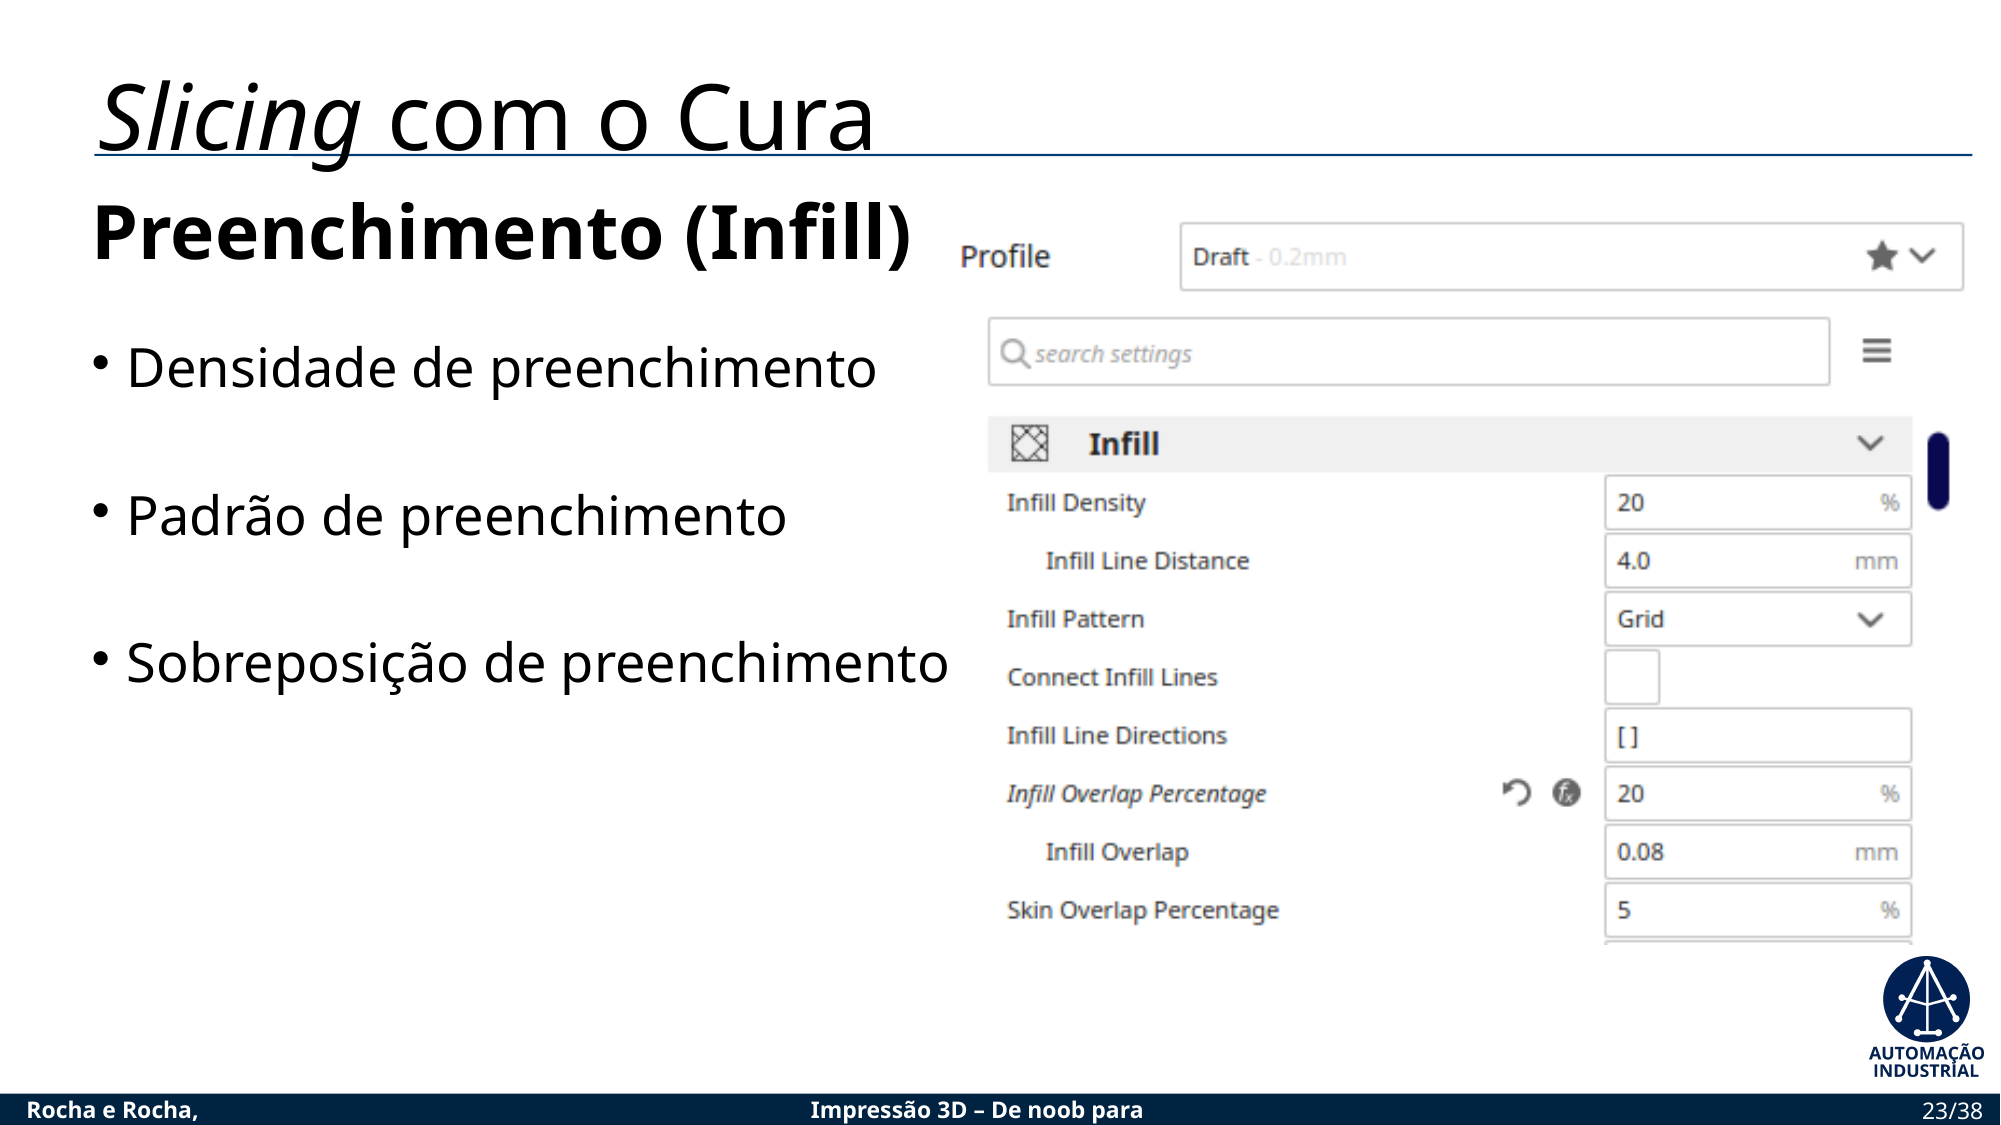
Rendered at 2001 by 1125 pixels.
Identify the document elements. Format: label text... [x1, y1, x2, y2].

text_box Preenchimento (Infill) Densidade de preenchimento Padrão de preenchimento Sobreposição de preenchimento [76, 177, 998, 683]
picture [1869, 956, 1984, 1077]
picture [954, 199, 1967, 945]
text_box Slicing com o Cura [84, 12, 1809, 199]
